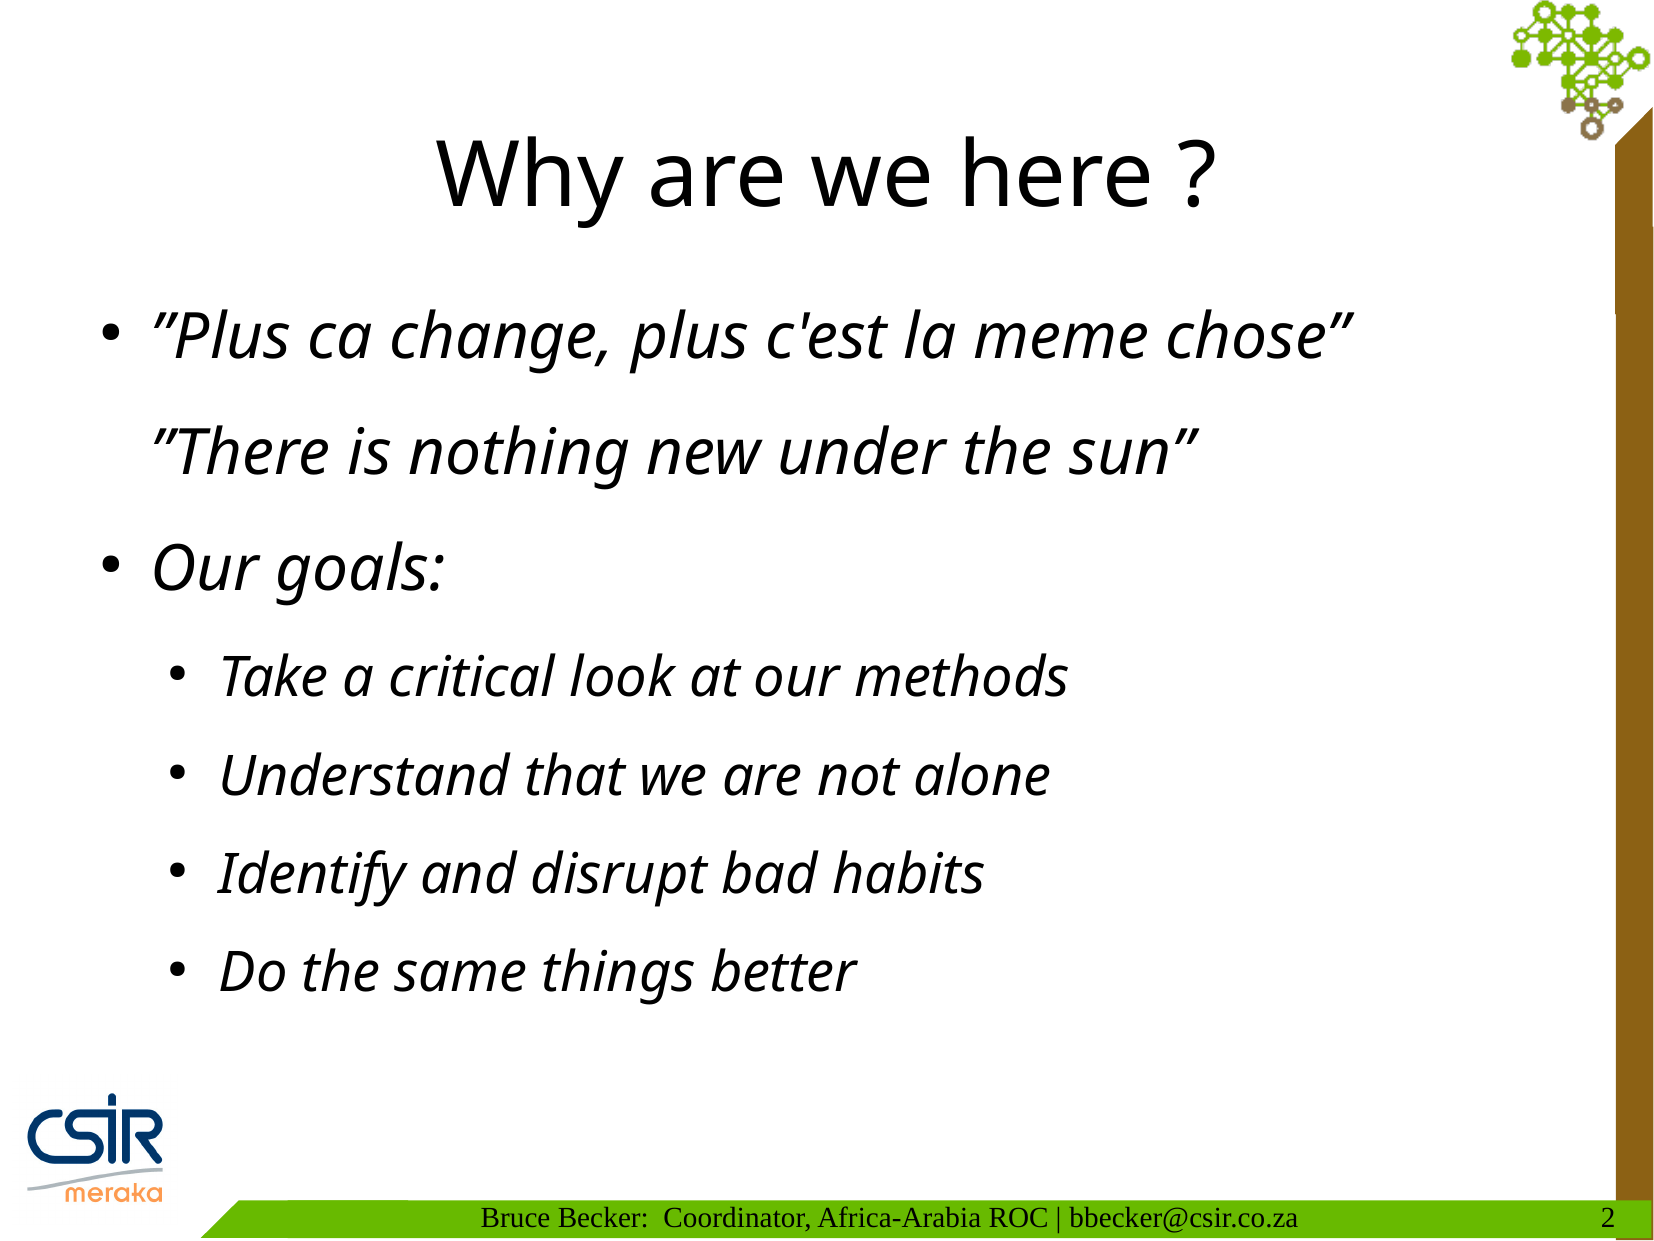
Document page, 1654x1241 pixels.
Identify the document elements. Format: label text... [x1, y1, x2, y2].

picture [1503, 0, 1654, 144]
picture [12, 1074, 178, 1225]
list ”Plus ca change, plus c'est la meme chose” ”There is nothing new under the sun” Our goals: Take a critical look at our methods Understand that we are not alone Identify and disrupt bad habits Do the same things better [82, 290, 1571, 1010]
title Why are we here ? [82, 67, 1571, 275]
